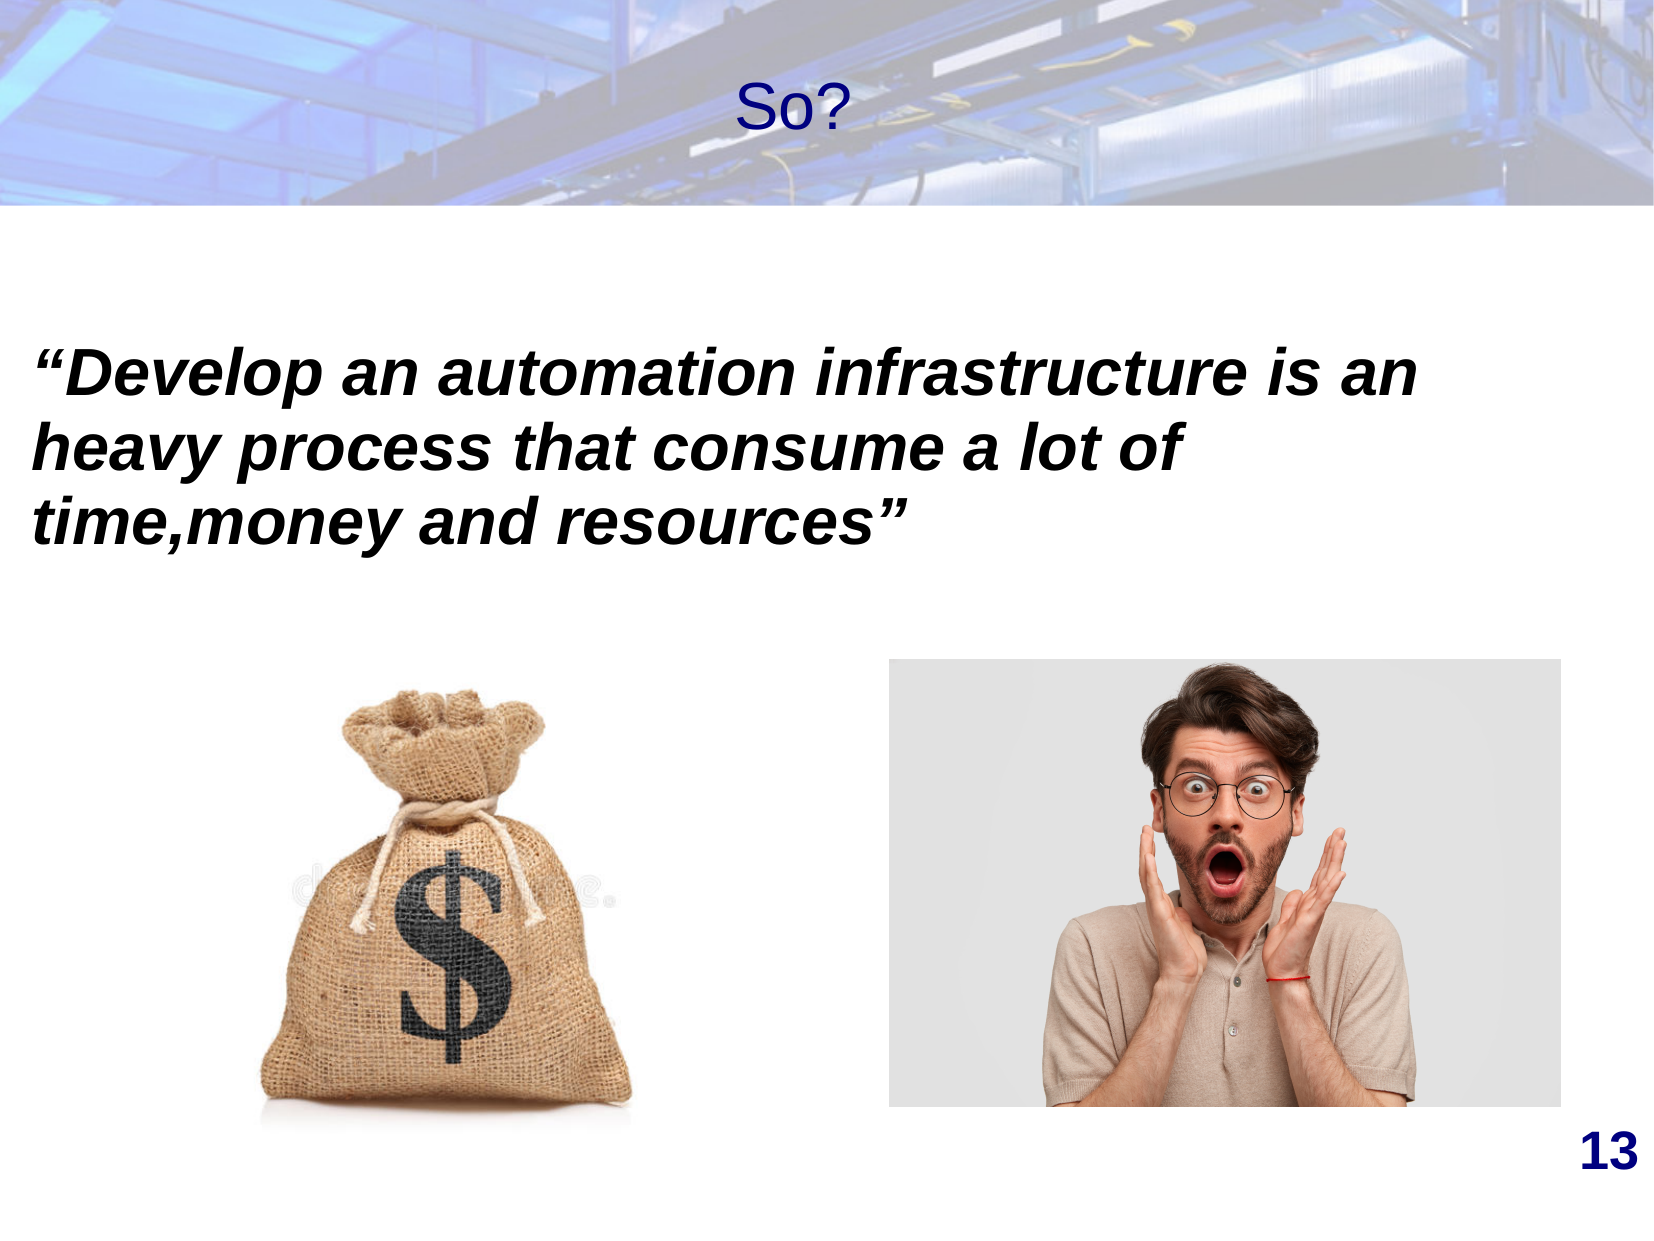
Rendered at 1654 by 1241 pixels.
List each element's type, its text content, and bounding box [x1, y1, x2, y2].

title So? [11, 2, 1500, 210]
subtitle “Develop an automation infrastructure is an heavy process that consume a lot of time,money and resources” [31, 85, 1487, 805]
picture [0, 0, 1654, 1241]
text_box 13 [1564, 1109, 1654, 1241]
